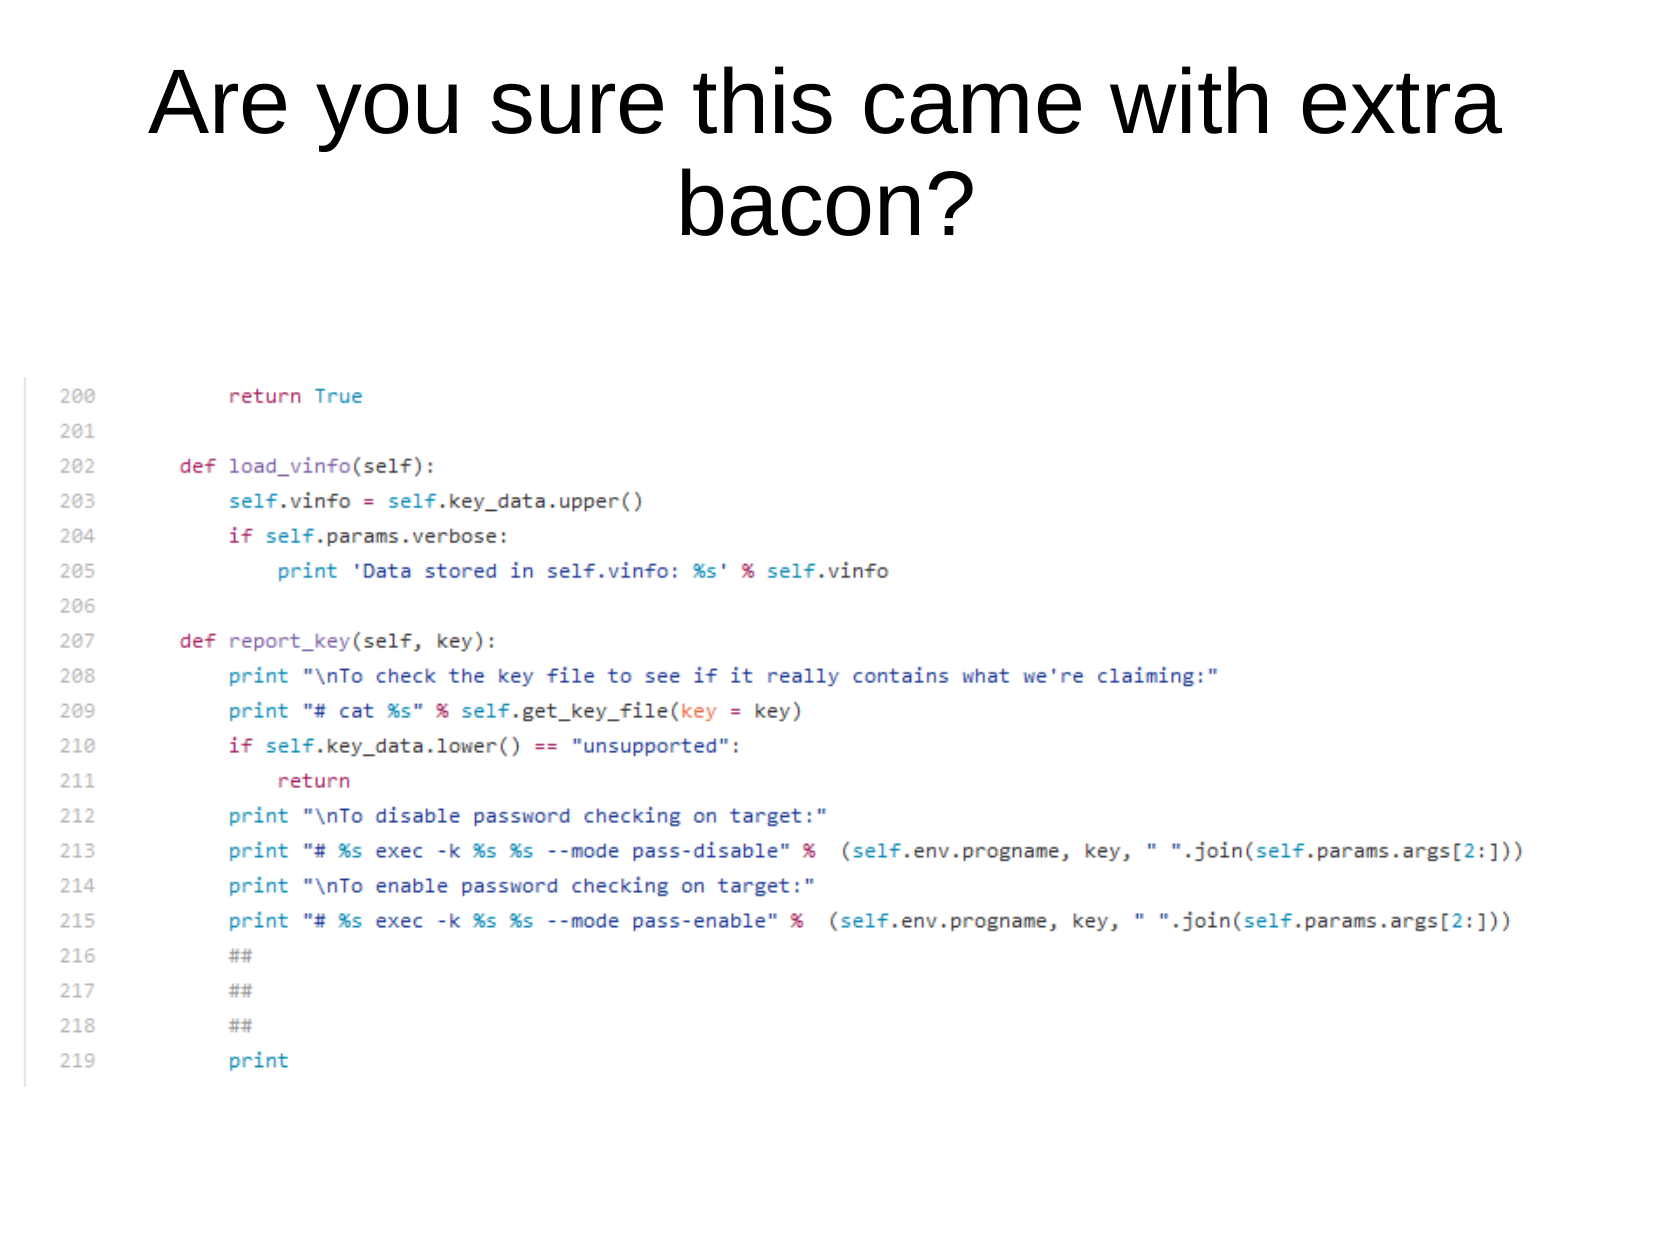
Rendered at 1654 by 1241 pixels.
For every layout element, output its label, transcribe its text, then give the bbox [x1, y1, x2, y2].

title Are you sure this came with extra bacon? [82, 49, 1571, 257]
picture [21, 377, 1626, 1087]
